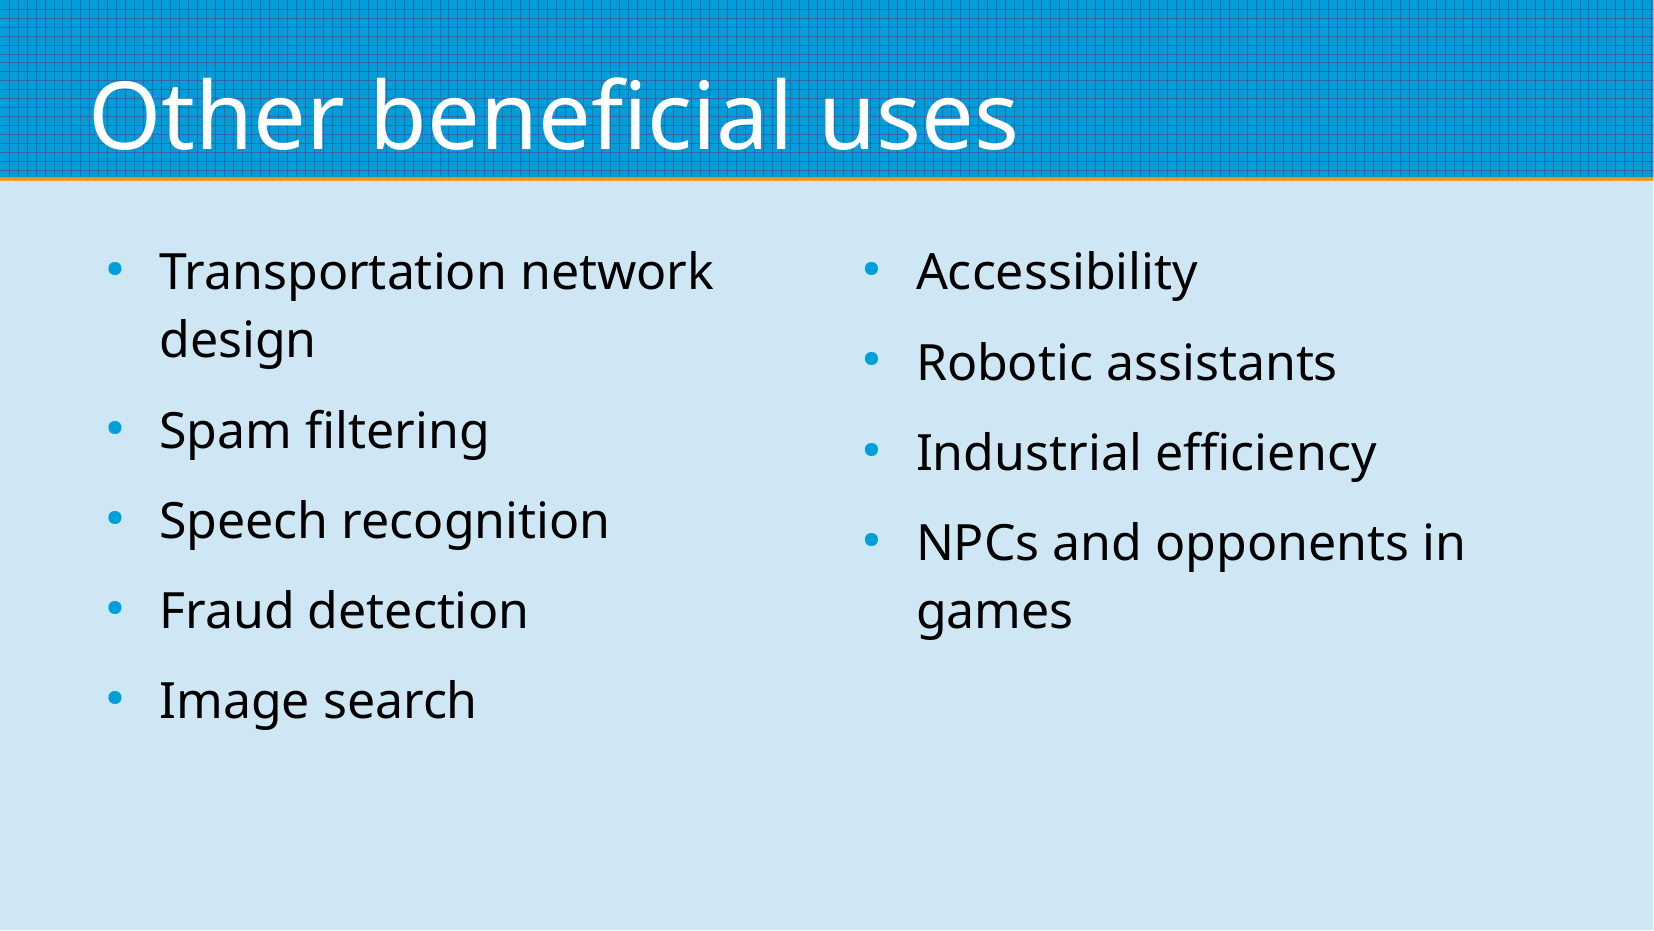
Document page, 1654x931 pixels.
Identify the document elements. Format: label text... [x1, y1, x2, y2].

title Other beneficial uses [88, 14, 1565, 178]
list Accessibility Robotic assistants Industrial efficiency NPCs and opponents in games [845, 236, 1566, 813]
list Transportation network design Spam filtering Speech recognition Fraud detection Image search [88, 236, 809, 813]
